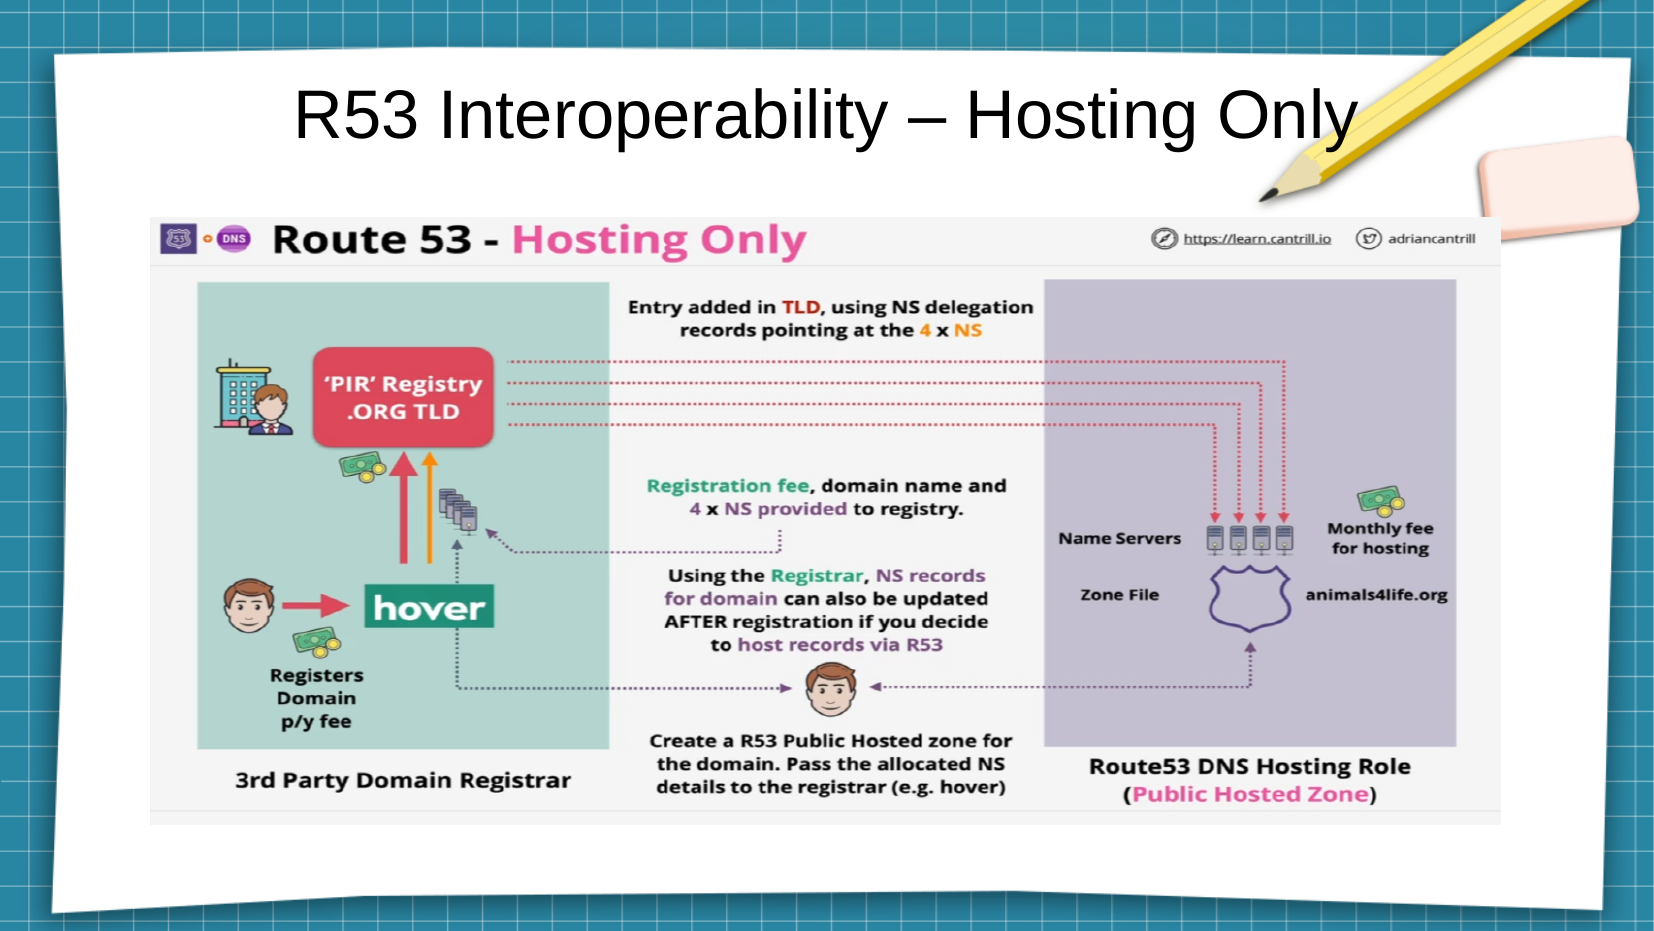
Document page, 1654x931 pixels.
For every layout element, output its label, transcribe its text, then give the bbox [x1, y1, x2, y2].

picture [0, 0, 1654, 931]
title R53 Interoperability – Hosting Only [82, 37, 1571, 193]
